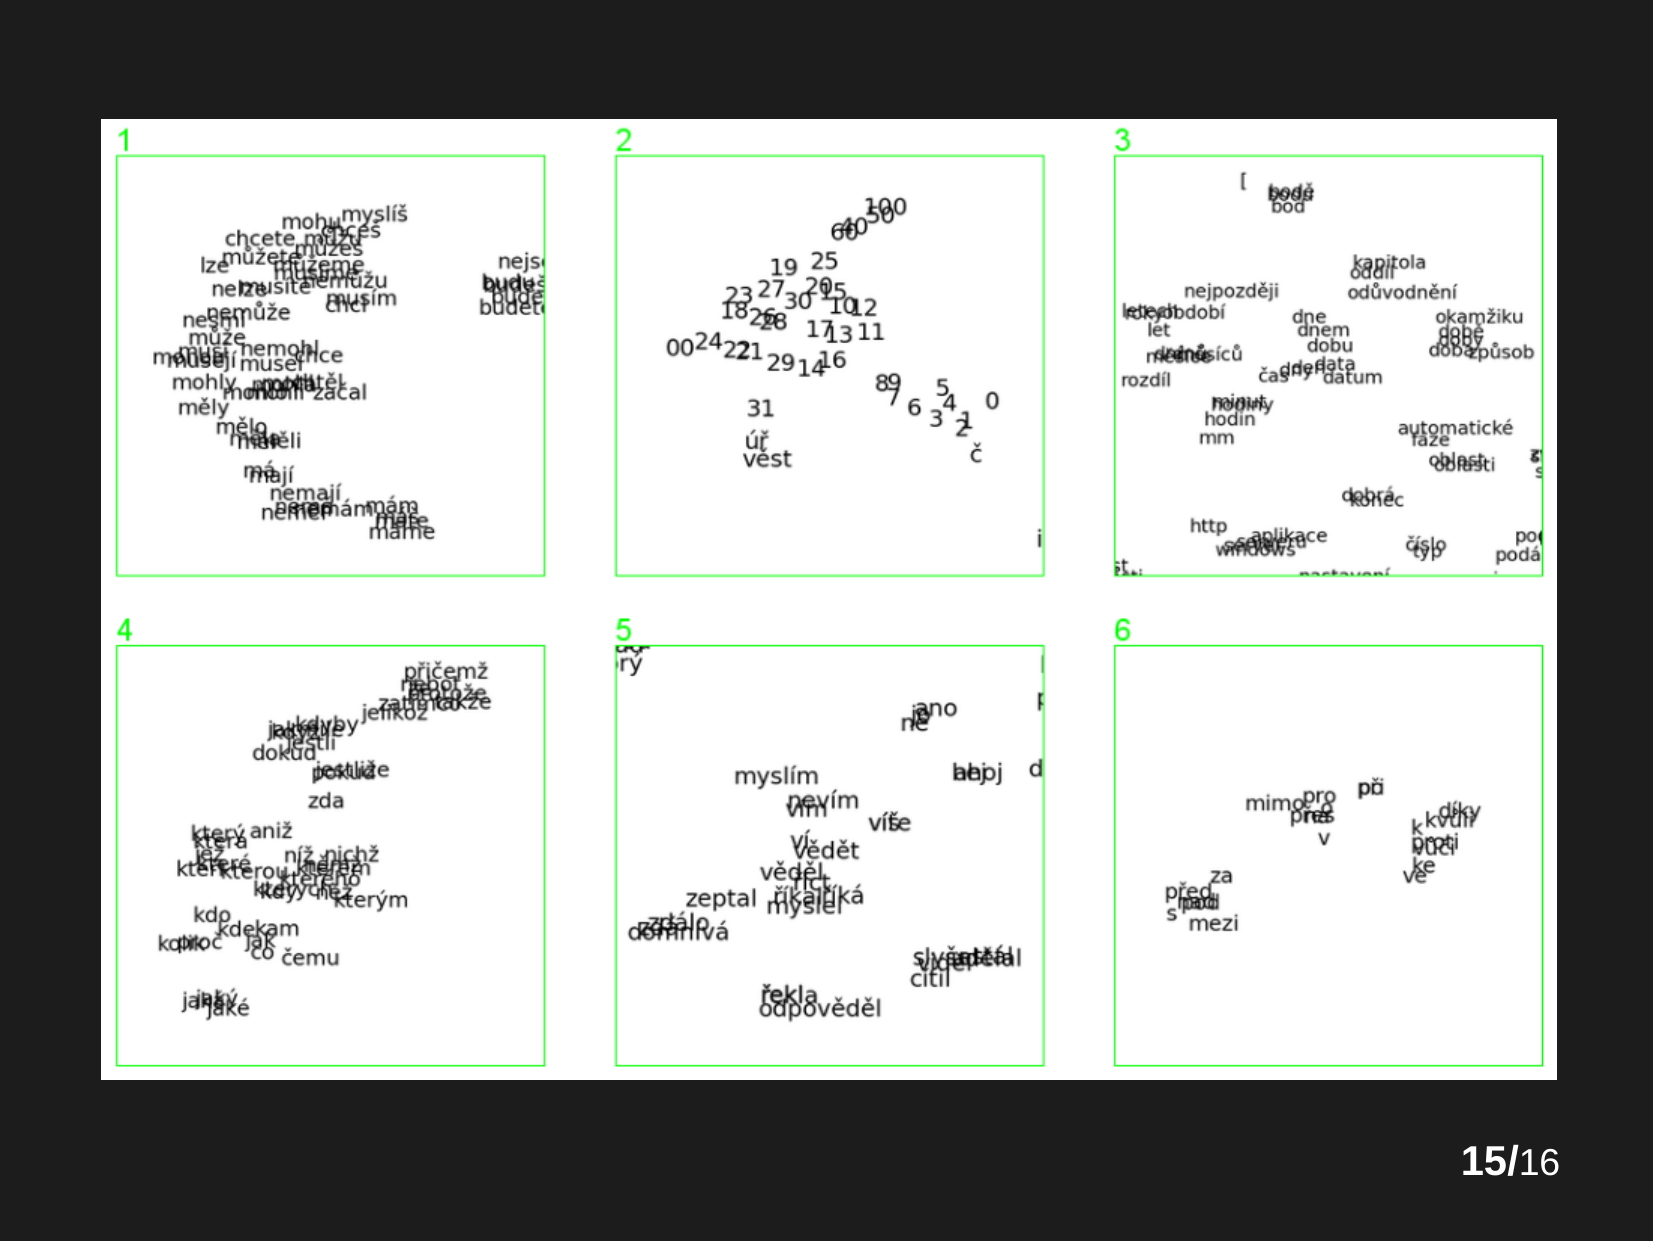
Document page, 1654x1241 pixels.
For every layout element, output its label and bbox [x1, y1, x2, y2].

picture [101, 119, 1557, 1081]
